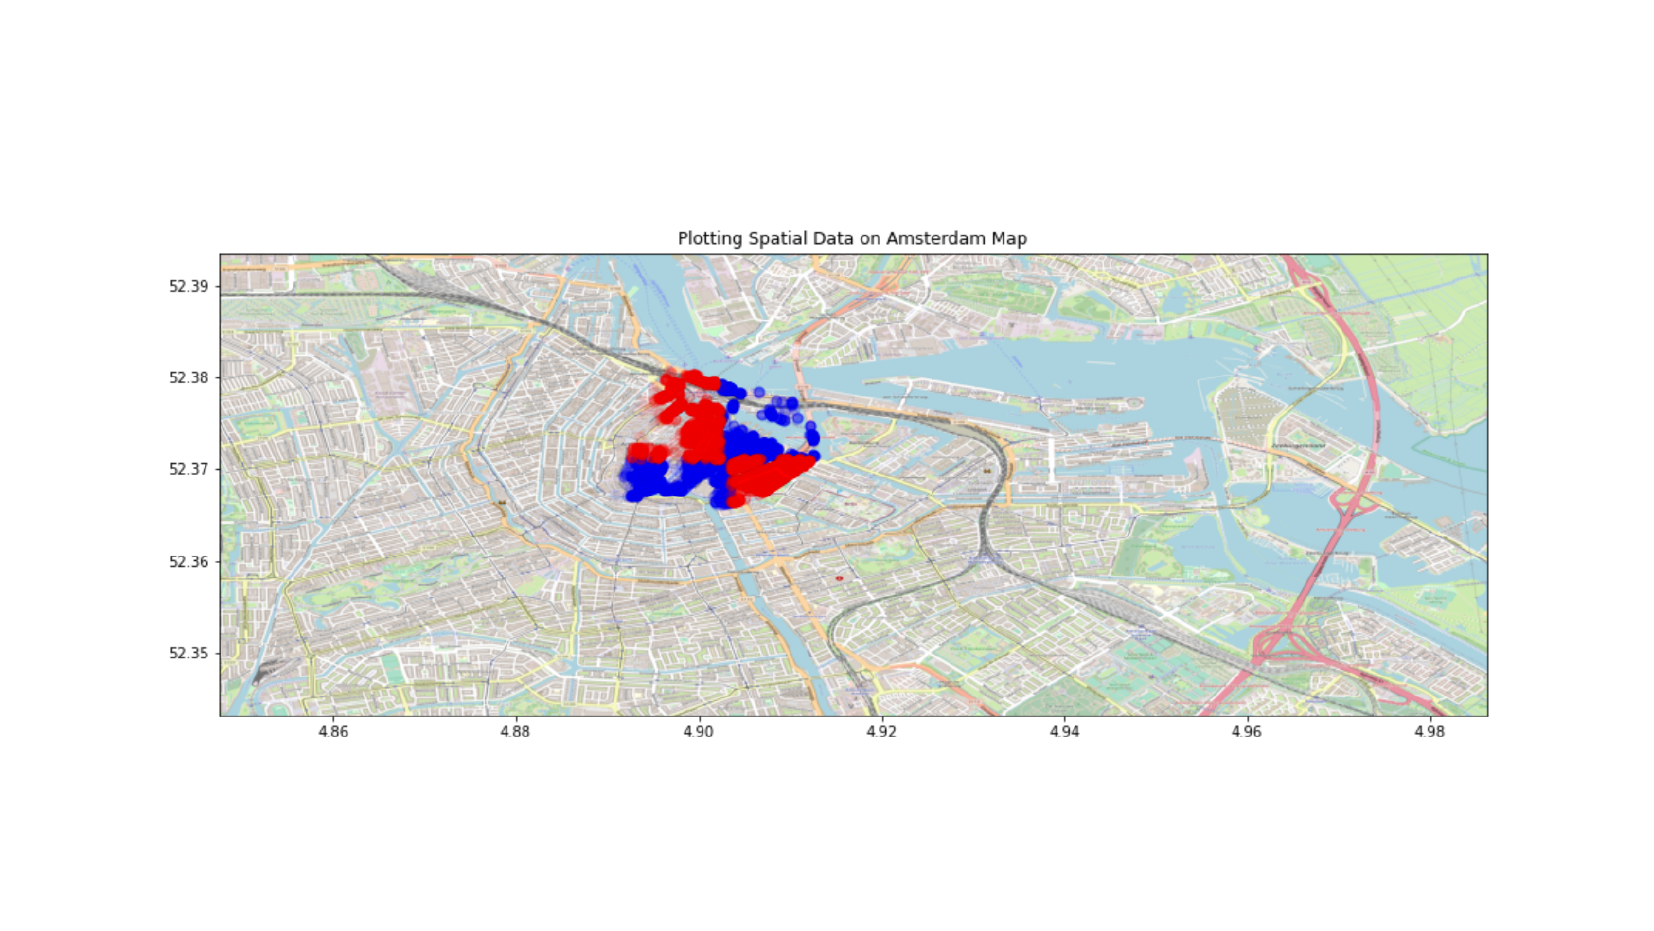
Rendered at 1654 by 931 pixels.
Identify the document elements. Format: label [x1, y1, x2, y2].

picture [152, 217, 1501, 758]
